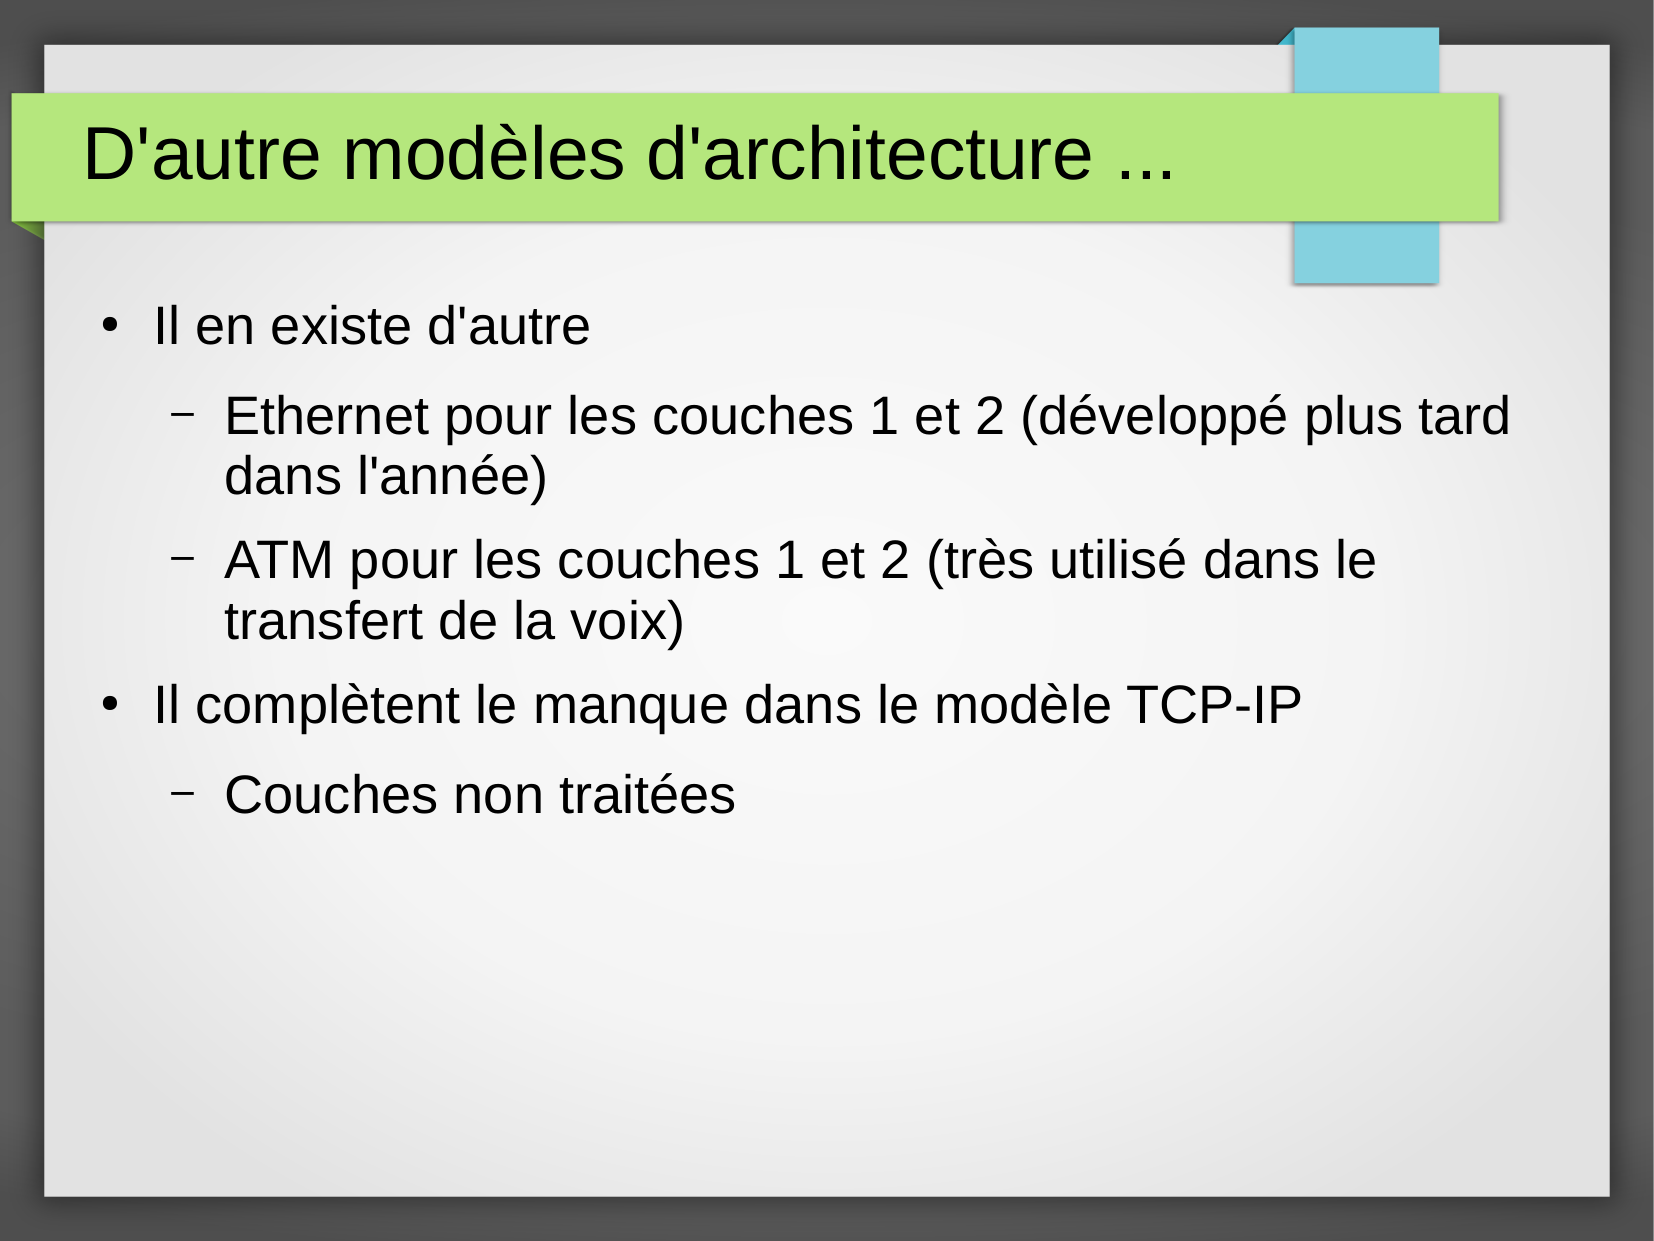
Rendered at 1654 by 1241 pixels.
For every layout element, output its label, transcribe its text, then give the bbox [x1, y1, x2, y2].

title D'autre modèles d'architecture ... [82, 94, 1264, 213]
picture [0, 0, 1654, 1241]
list Il en existe d'autre Ethernet pour les couches 1 et 2 (développé plus tard dans l'année) ATM pour les couches 1 et 2 (très utilisé dans le transfert de la voix) Il complètent le manque dans le modèle TCP-IP Couches non traitées [82, 295, 1571, 1015]
